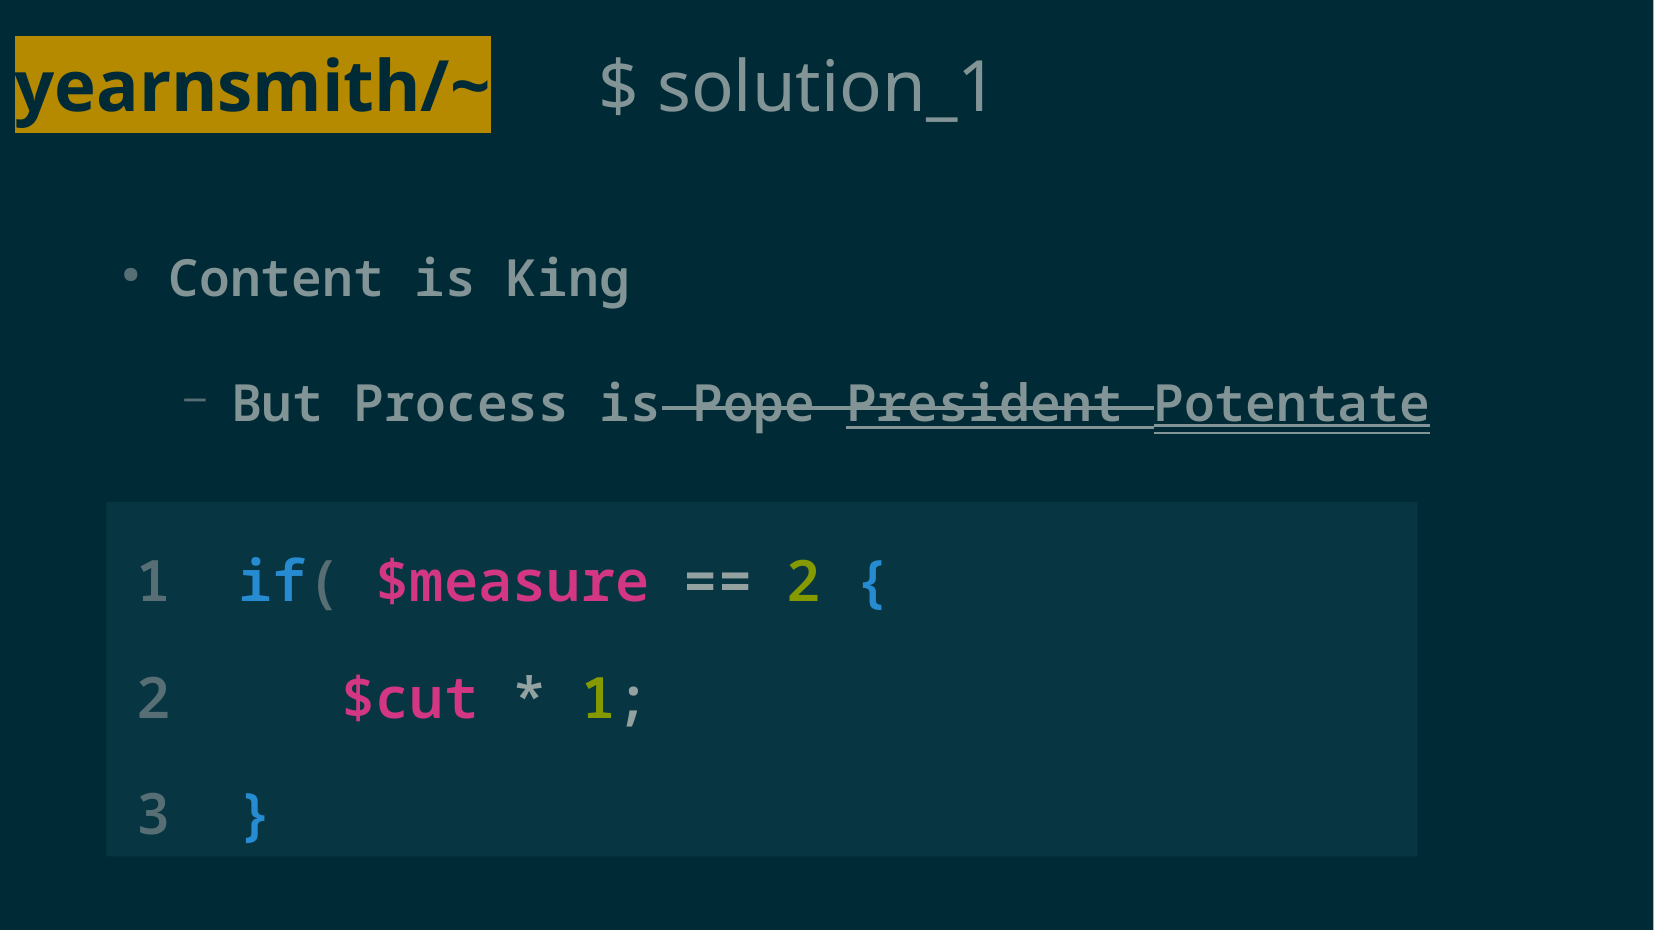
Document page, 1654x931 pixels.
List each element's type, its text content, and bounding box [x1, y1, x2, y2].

list Content is King But Process is Pope President Potentate [106, 206, 1595, 502]
list 1 If( $measure == 2 { 2 $cut * 1; 3 } [106, 501, 1418, 857]
title Yearnsmith/~ [14, 40, 555, 128]
title $ solution_1 [598, 0, 1364, 172]
